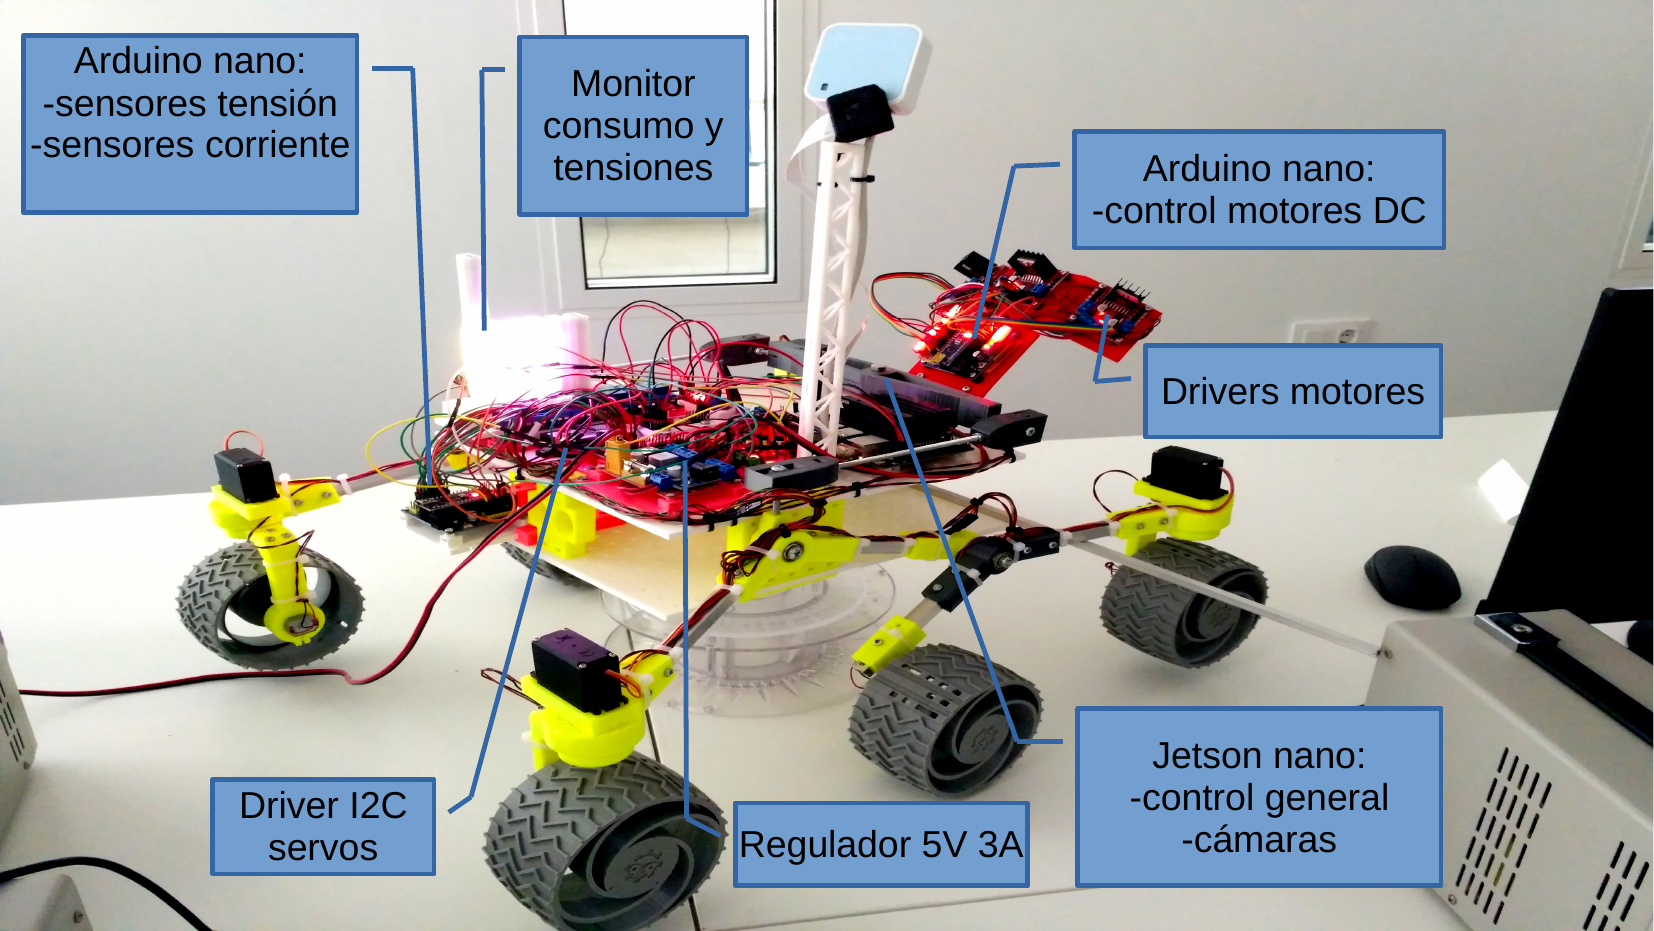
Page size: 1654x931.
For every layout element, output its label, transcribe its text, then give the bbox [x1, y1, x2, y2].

text_box Regulador 5V 3A [735, 803, 1028, 886]
text_box Jetson nano: -control general -cámaras [1078, 709, 1441, 886]
picture [0, 0, 1654, 931]
text_box Driver I2C servos [213, 780, 434, 874]
text_box Monitor consumo y tensiones [520, 37, 747, 214]
text_box Drivers motores [1146, 346, 1441, 437]
text_box Arduino nano: -control motores DC [1075, 132, 1444, 248]
text_box Arduino nano: -sensores tensión -sensores corriente [23, 35, 357, 213]
